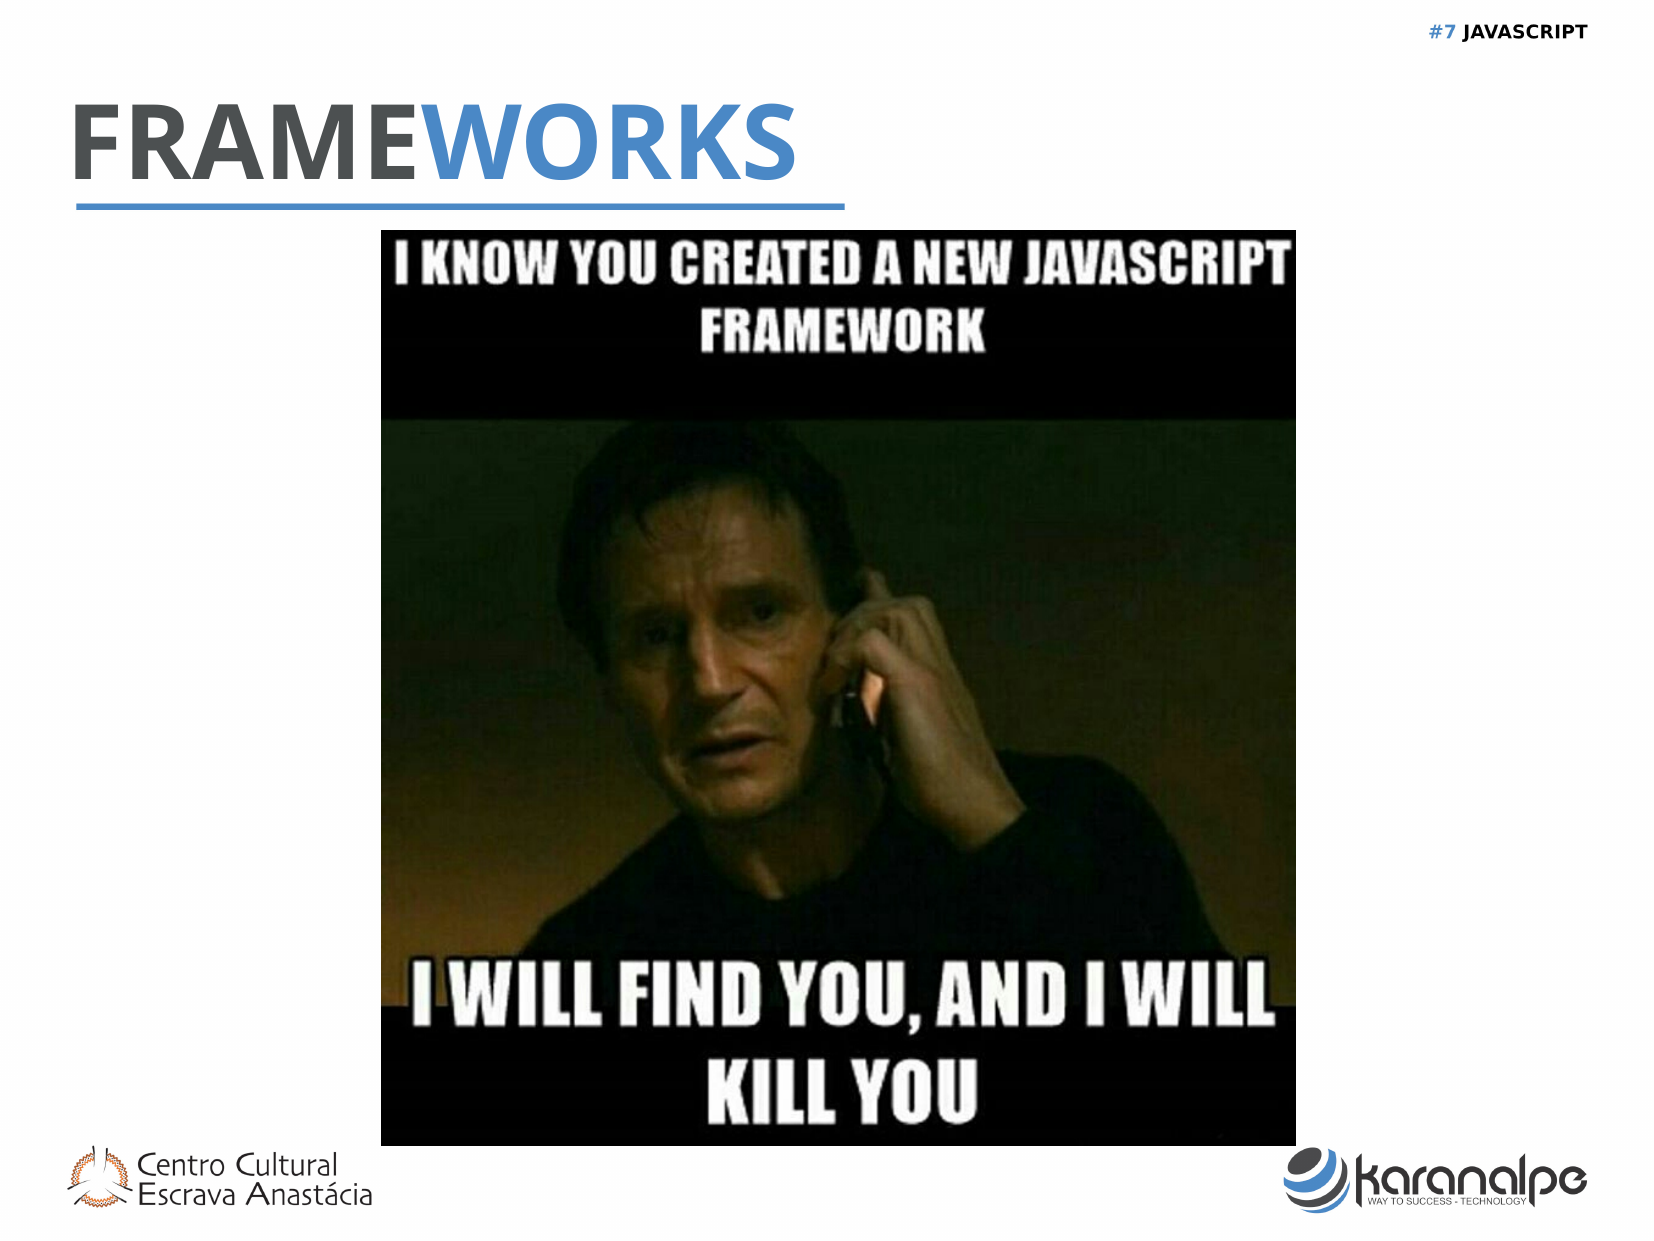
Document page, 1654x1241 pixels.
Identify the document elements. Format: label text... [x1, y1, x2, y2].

picture [0, 0, 1654, 1241]
title FRAMEWORKS [66, 35, 1555, 243]
